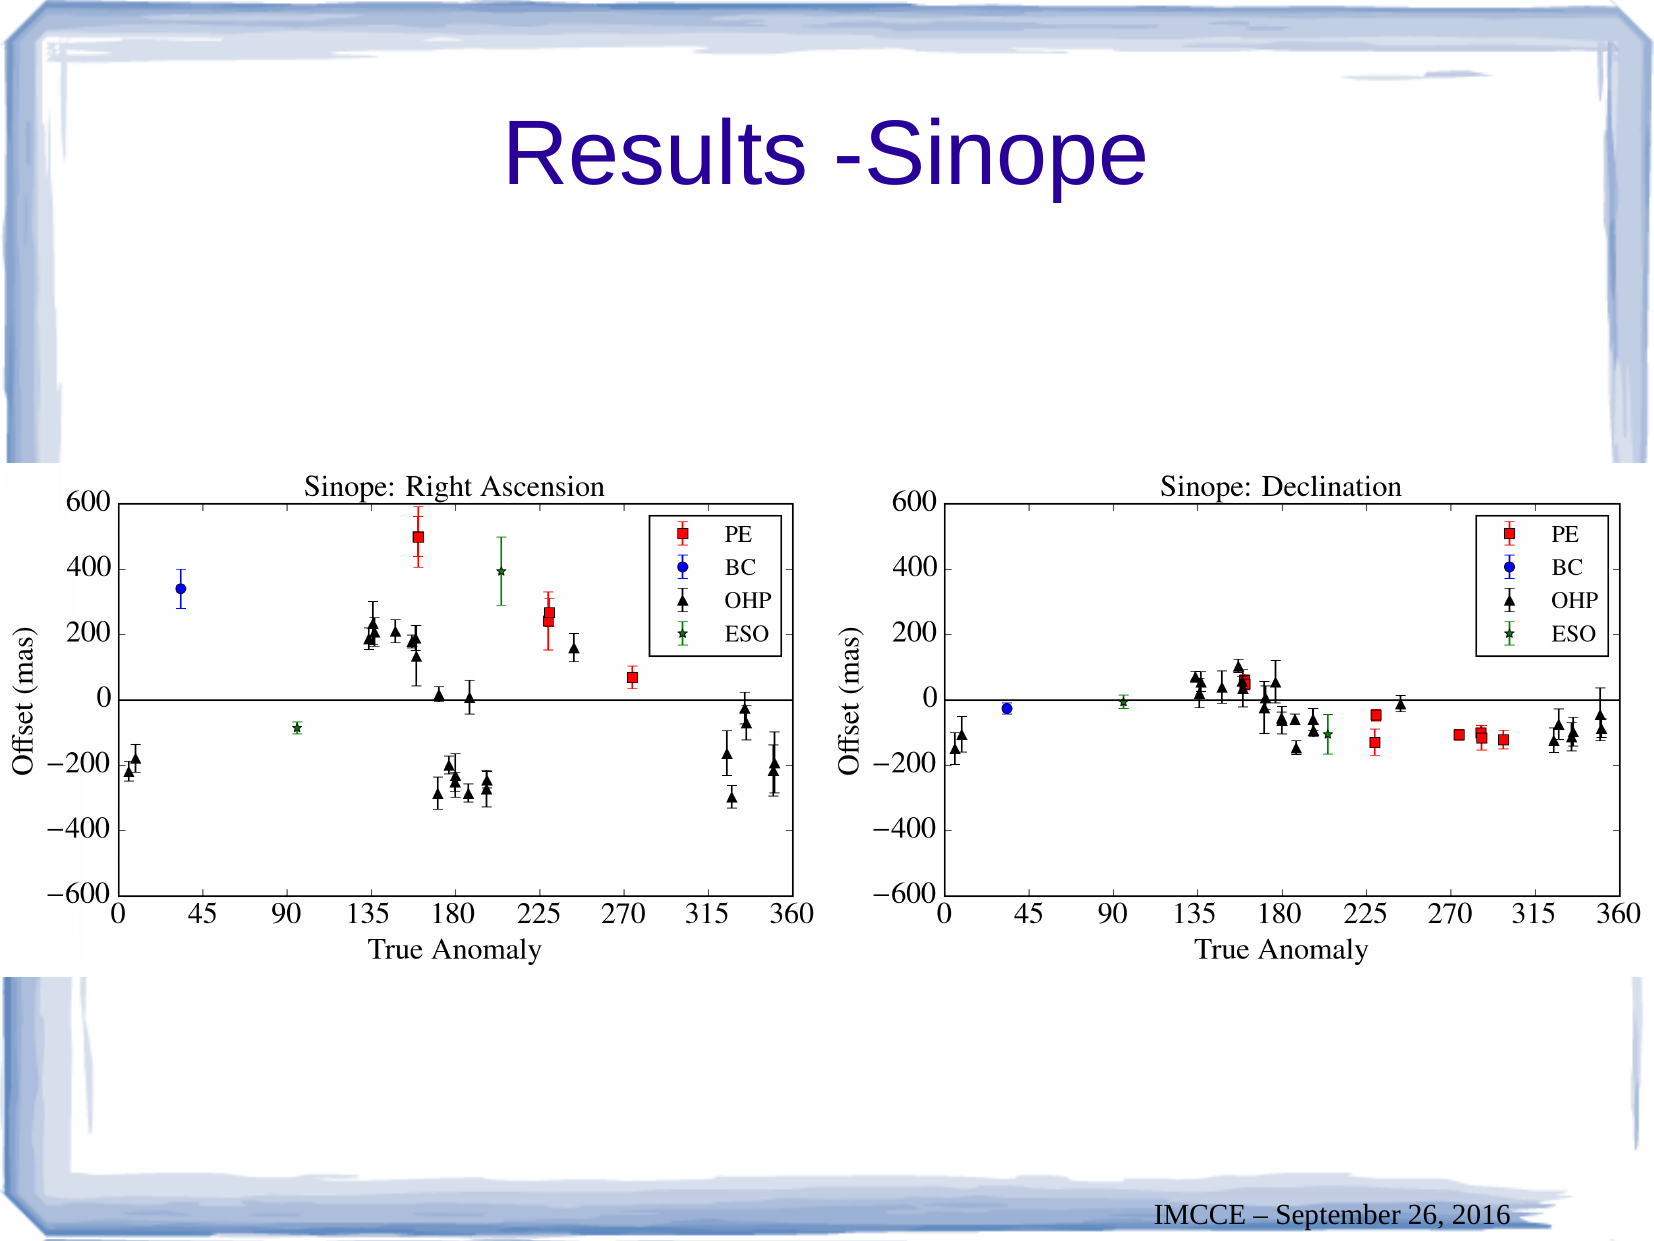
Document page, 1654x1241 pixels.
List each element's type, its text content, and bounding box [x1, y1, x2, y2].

title Results -Sinope [82, 49, 1571, 257]
picture [0, 0, 1654, 1241]
